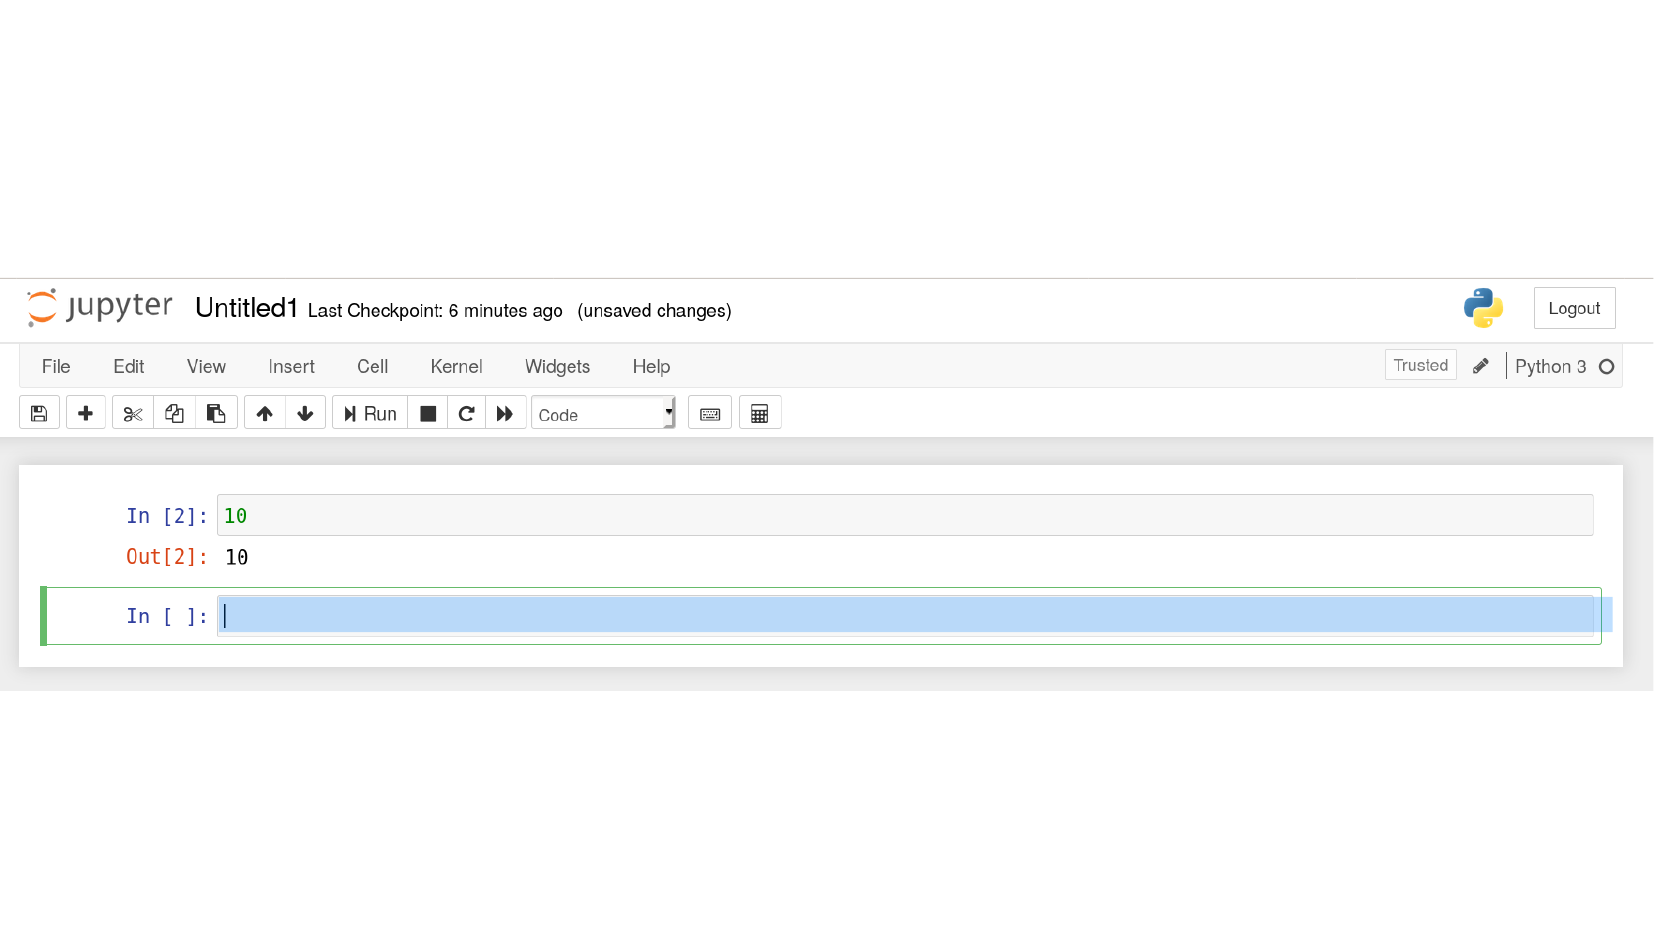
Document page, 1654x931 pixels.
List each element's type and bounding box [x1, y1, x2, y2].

picture [0, 277, 1654, 692]
text_box [218, 596, 1613, 633]
